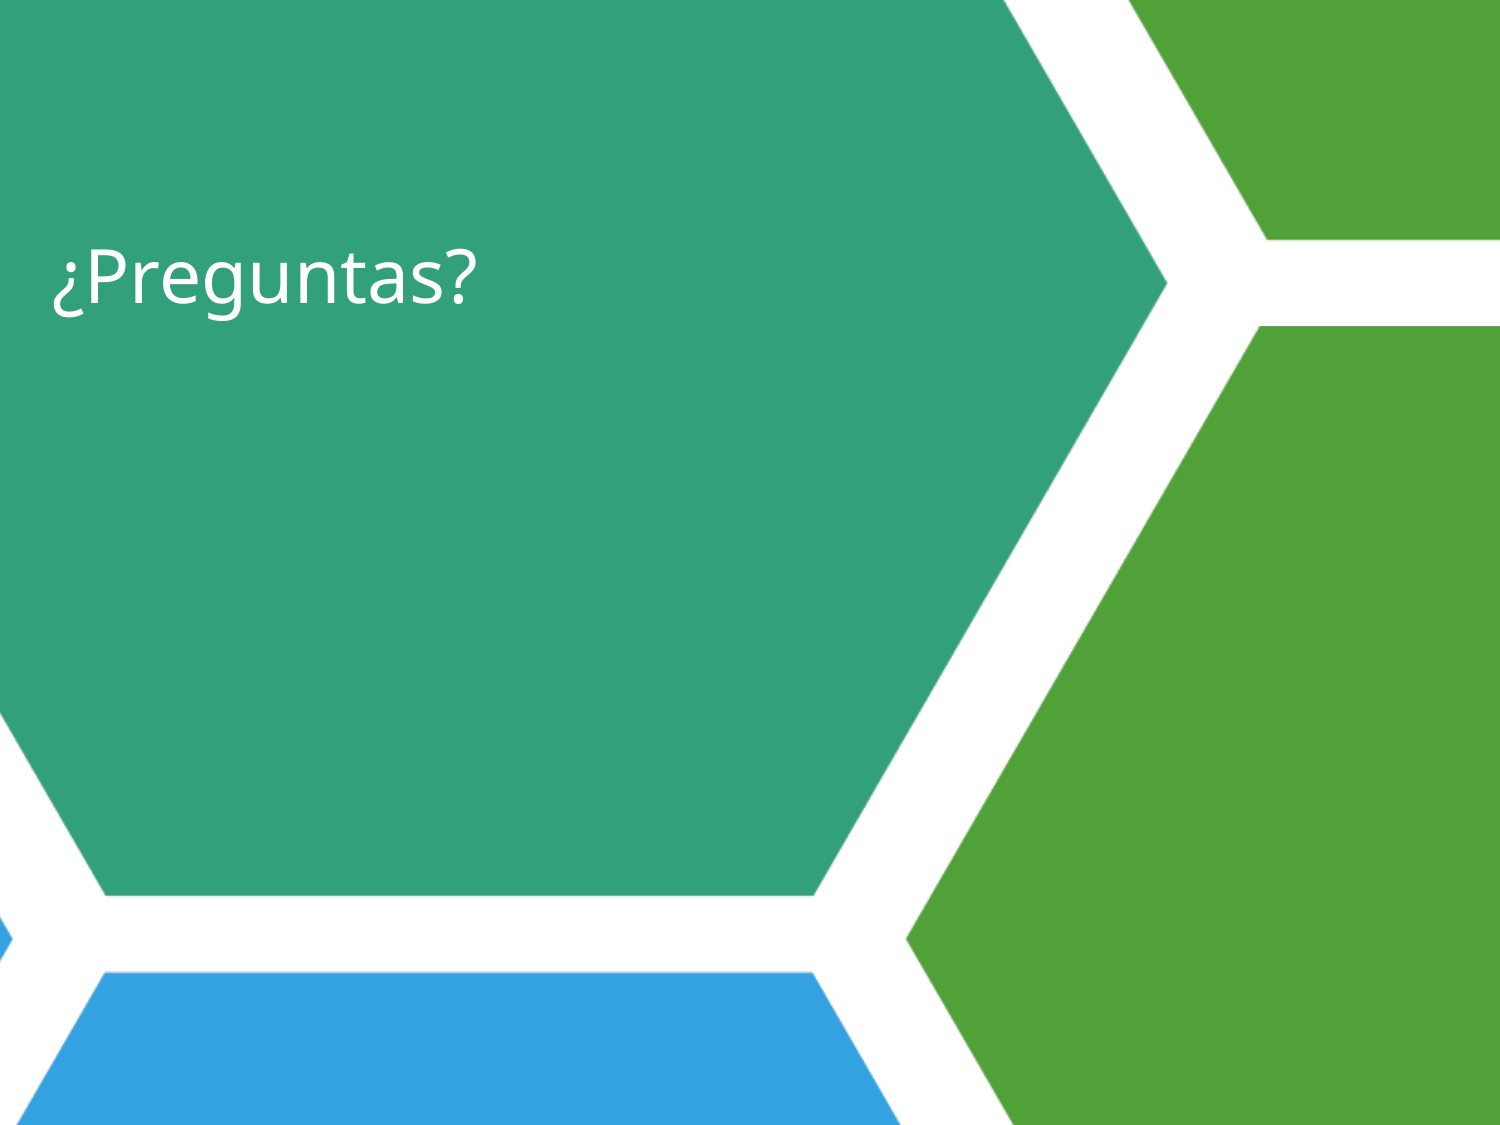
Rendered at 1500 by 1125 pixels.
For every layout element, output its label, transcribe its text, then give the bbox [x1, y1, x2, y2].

picture [0, 0, 1500, 1125]
title ¿Preguntas? [52, 147, 1099, 401]
